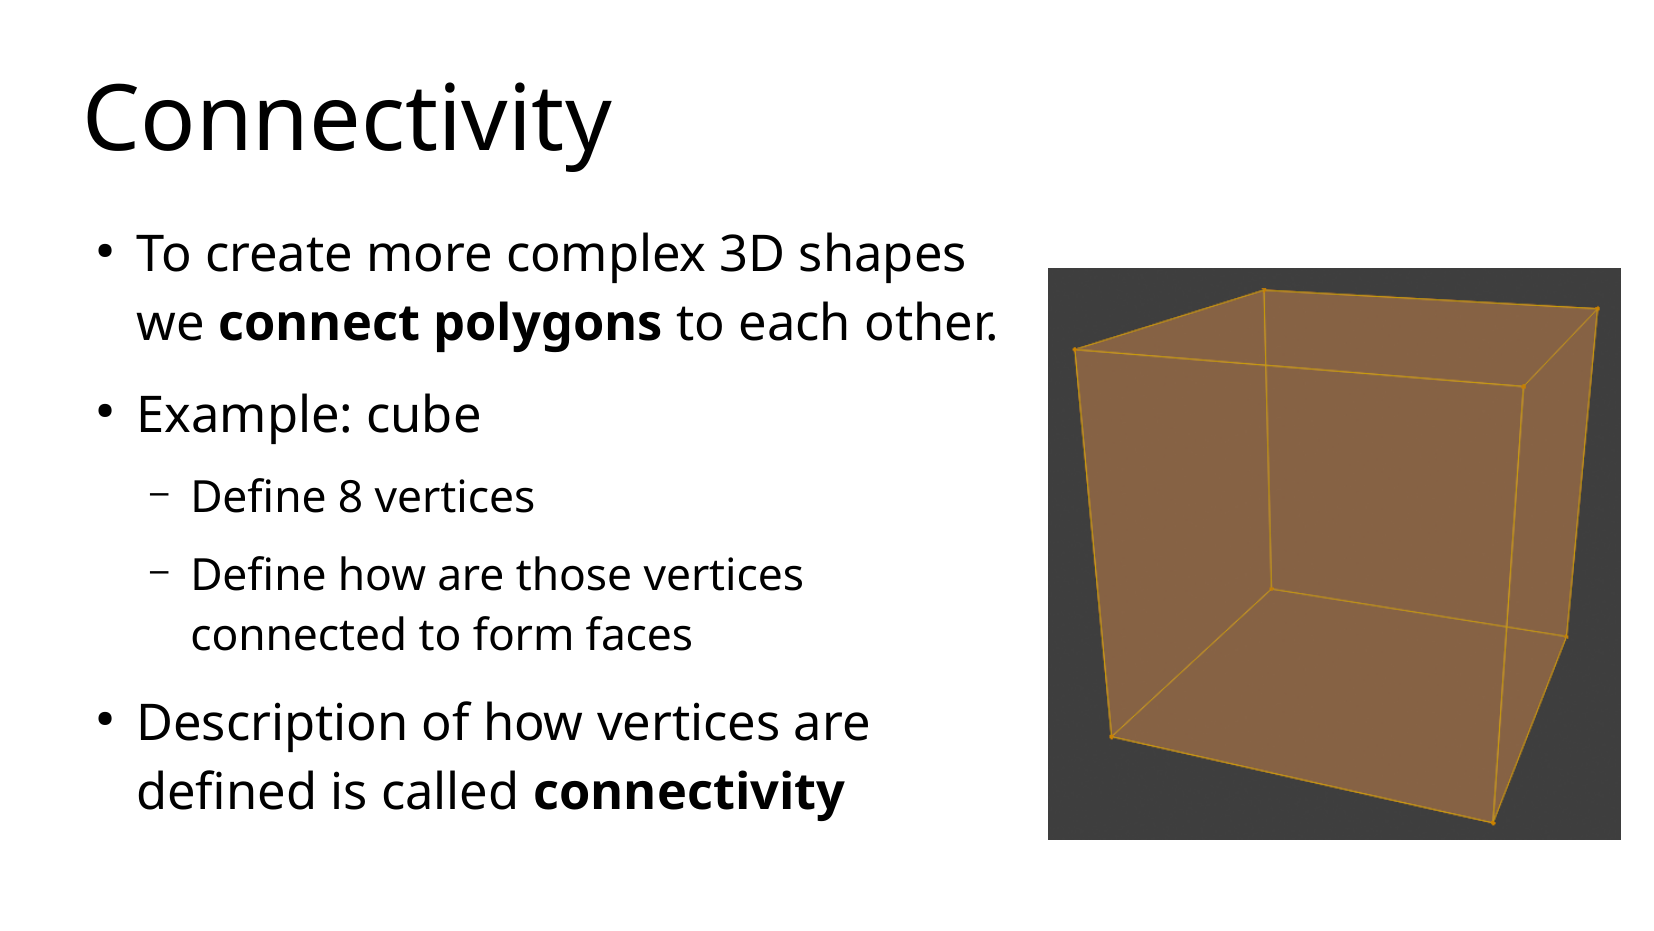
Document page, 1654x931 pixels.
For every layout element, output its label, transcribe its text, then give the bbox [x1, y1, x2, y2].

list To create more complex 3D shapes we connect polygons to each other. Example: cube Define 8 vertices Define how are those vertices connected to form faces Description of how vertices are defined is called connectivity [82, 217, 1021, 856]
title Connectivity [82, 12, 1571, 218]
picture [1048, 268, 1621, 841]
